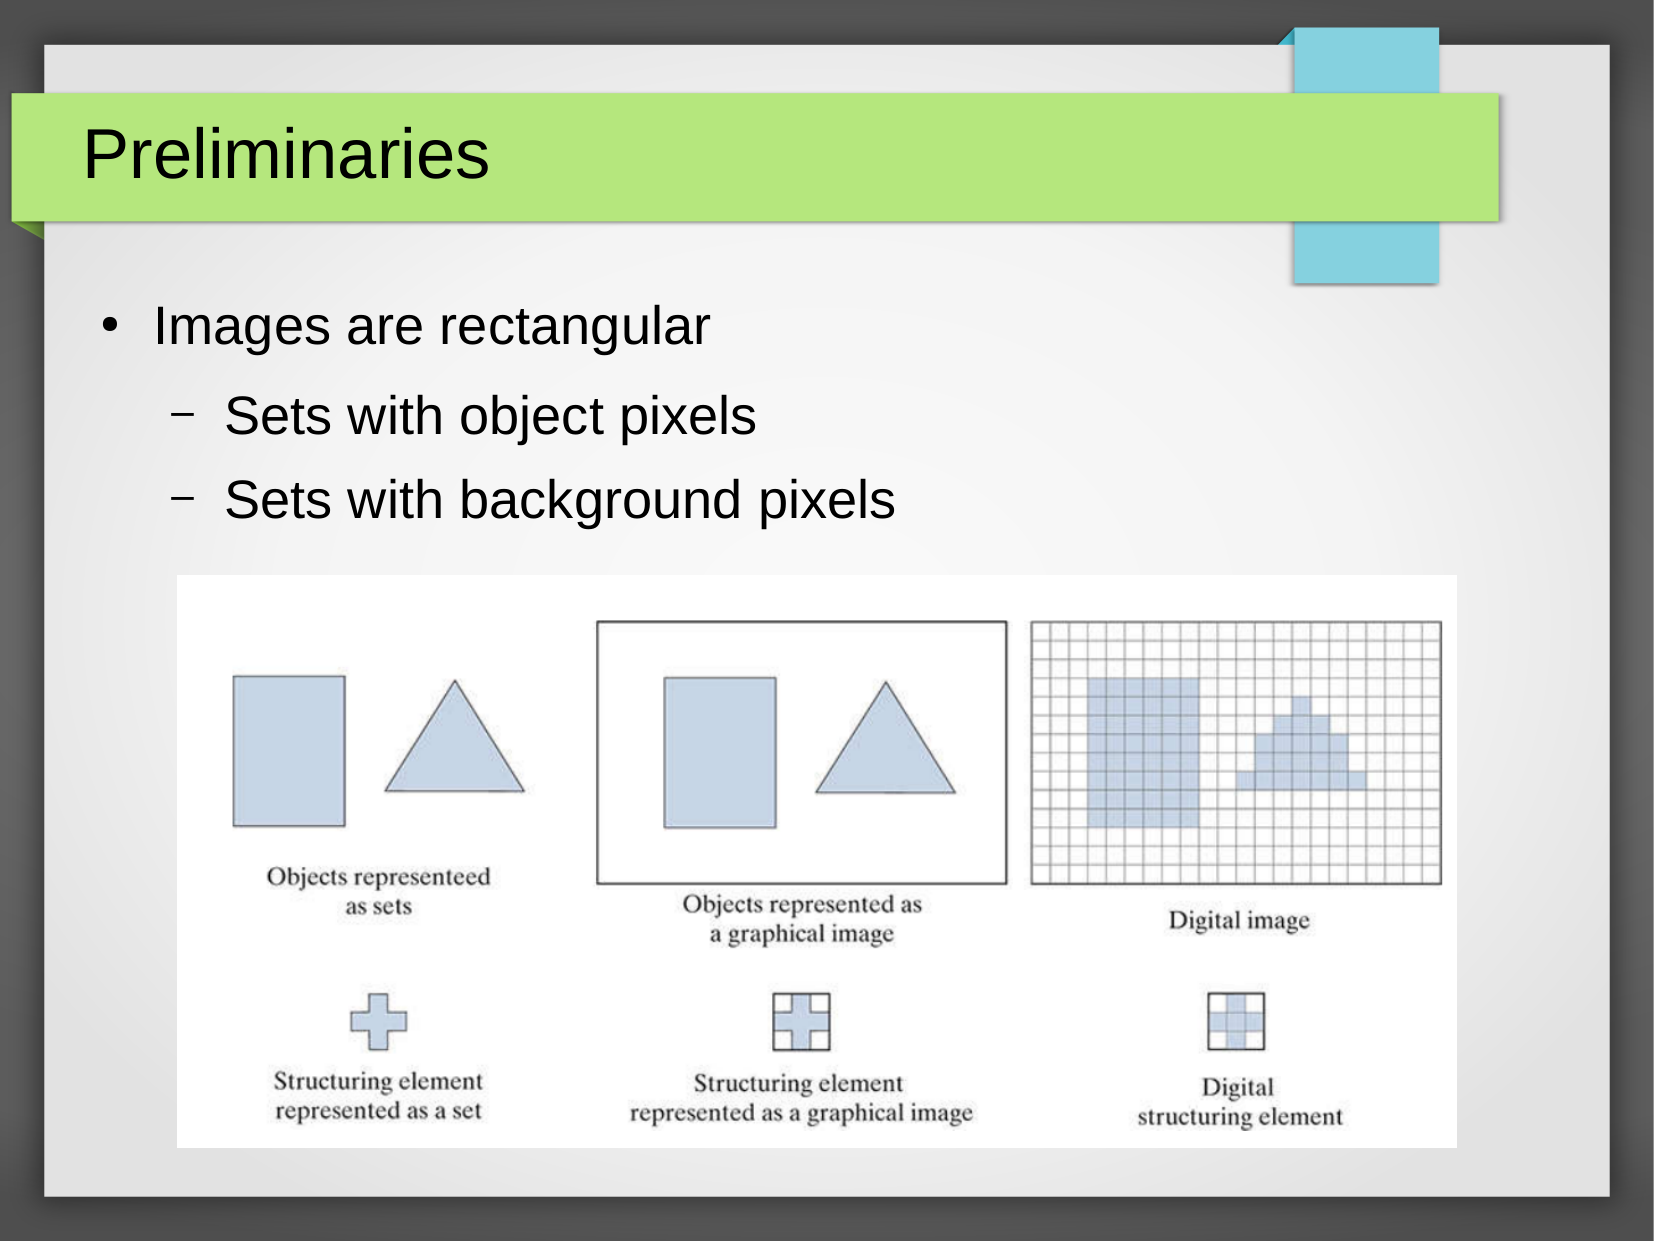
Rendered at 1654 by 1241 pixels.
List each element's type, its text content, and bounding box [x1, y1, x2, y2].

title Preliminaries [82, 94, 1264, 213]
picture [0, 0, 1654, 1241]
list Images are rectangular Sets with object pixels Sets with background pixels [82, 295, 1571, 1015]
